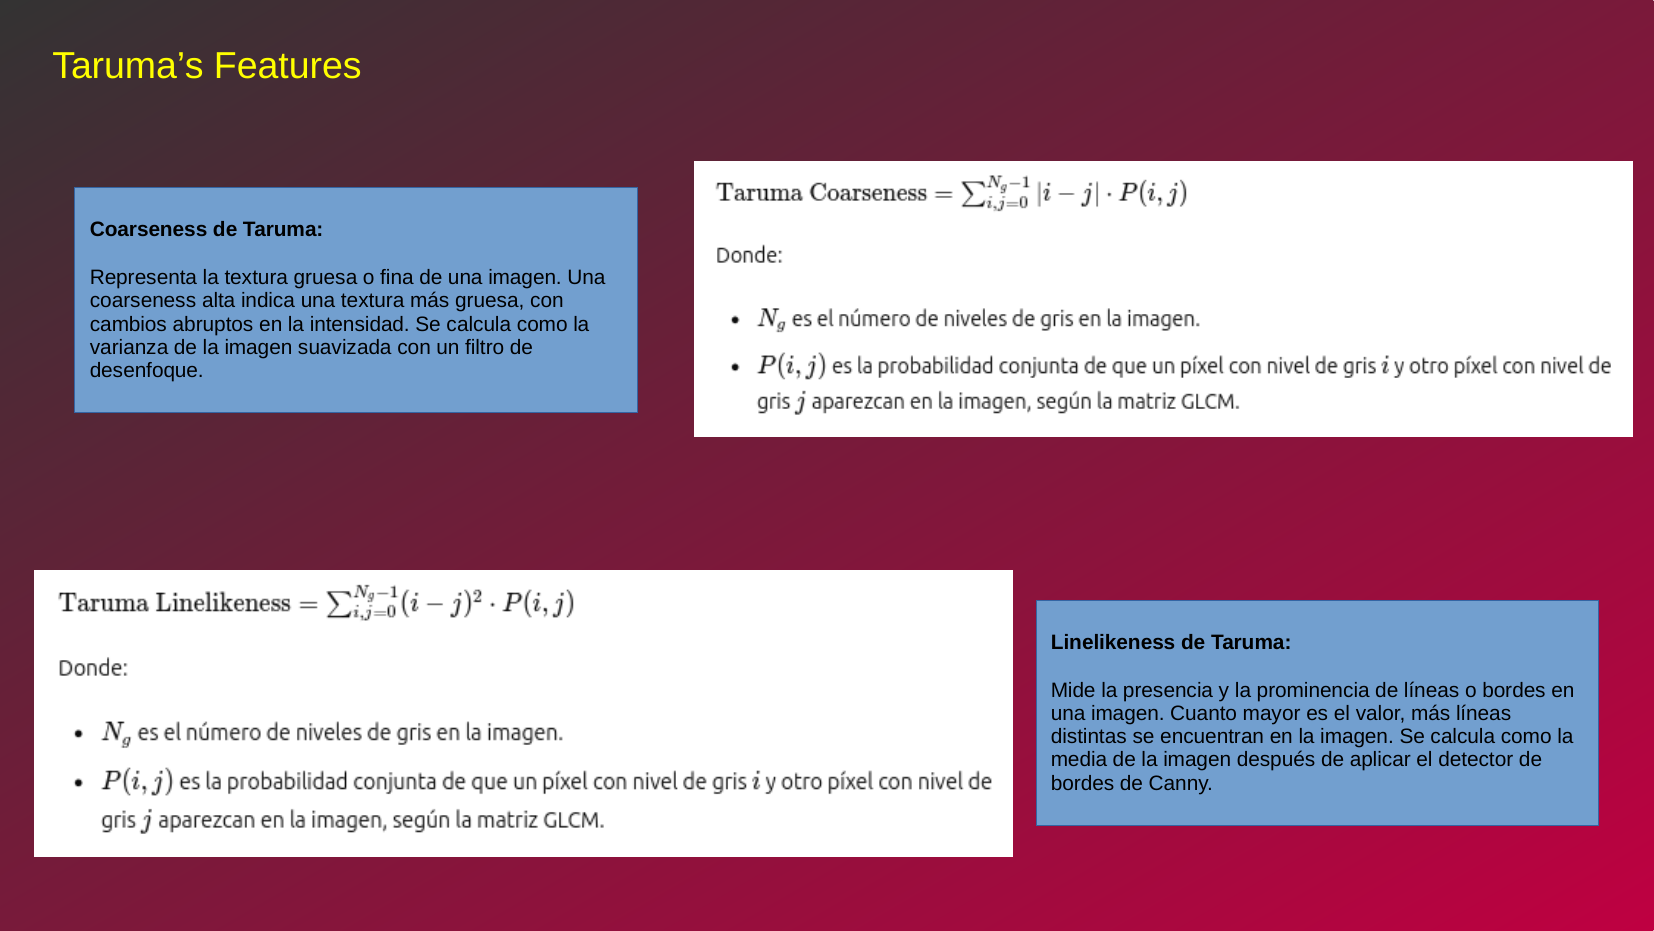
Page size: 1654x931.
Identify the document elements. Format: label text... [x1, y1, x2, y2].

picture [34, 570, 1013, 857]
text_box Coarseness de Taruma: Representa la textura gruesa o fina de una imagen. Una coarseness alta indica una textura más gruesa, con cambios abruptos en la intensidad. Se calcula como la varianza de la imagen suavizada con un filtro de desenfoque. [74, 187, 638, 413]
text_box Taruma’s Features [37, 37, 526, 113]
picture [694, 161, 1633, 437]
text_box Linelikeness de Taruma: Mide la presencia y la prominencia de líneas o bordes en una imagen. Cuanto mayor es el valor, más líneas distintas se encuentran en la imagen. Se calcula como la media de la imagen después de aplicar el detector de bordes de Canny. [1036, 600, 1599, 826]
